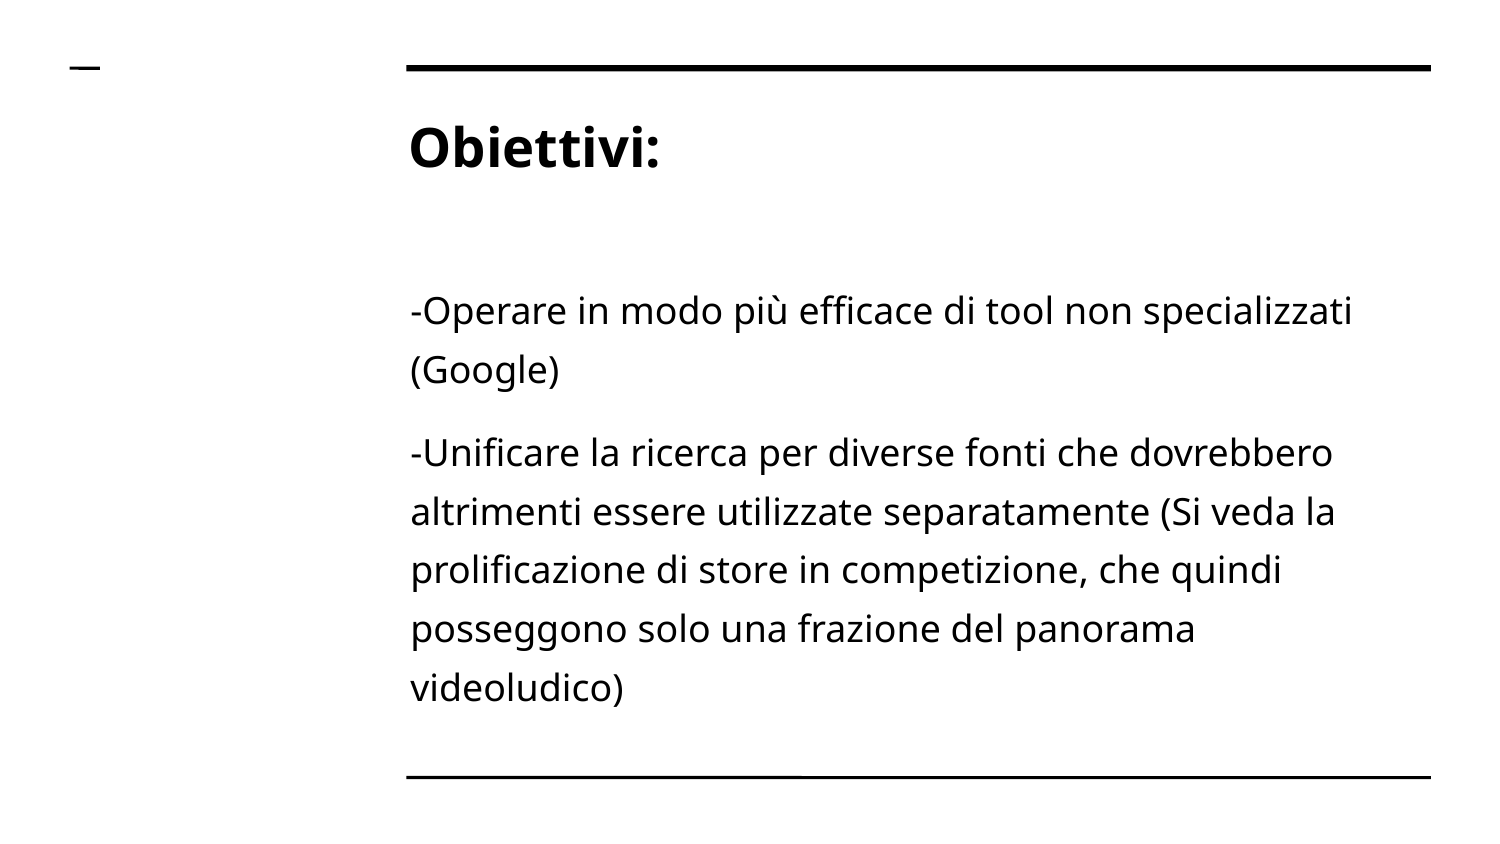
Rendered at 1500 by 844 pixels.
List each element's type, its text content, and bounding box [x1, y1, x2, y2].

list -Operare in modo più efficace di tool non specializzati (Google) -Unificare la ricerca per diverse fonti che dovrebbero altrimenti essere utilizzate separatamente (Si veda la prolificazione di store in competizione, che quindi posseggono solo una frazione del panorama videoludico) [395, 261, 1433, 755]
title Obiettivi: [393, 94, 1431, 199]
